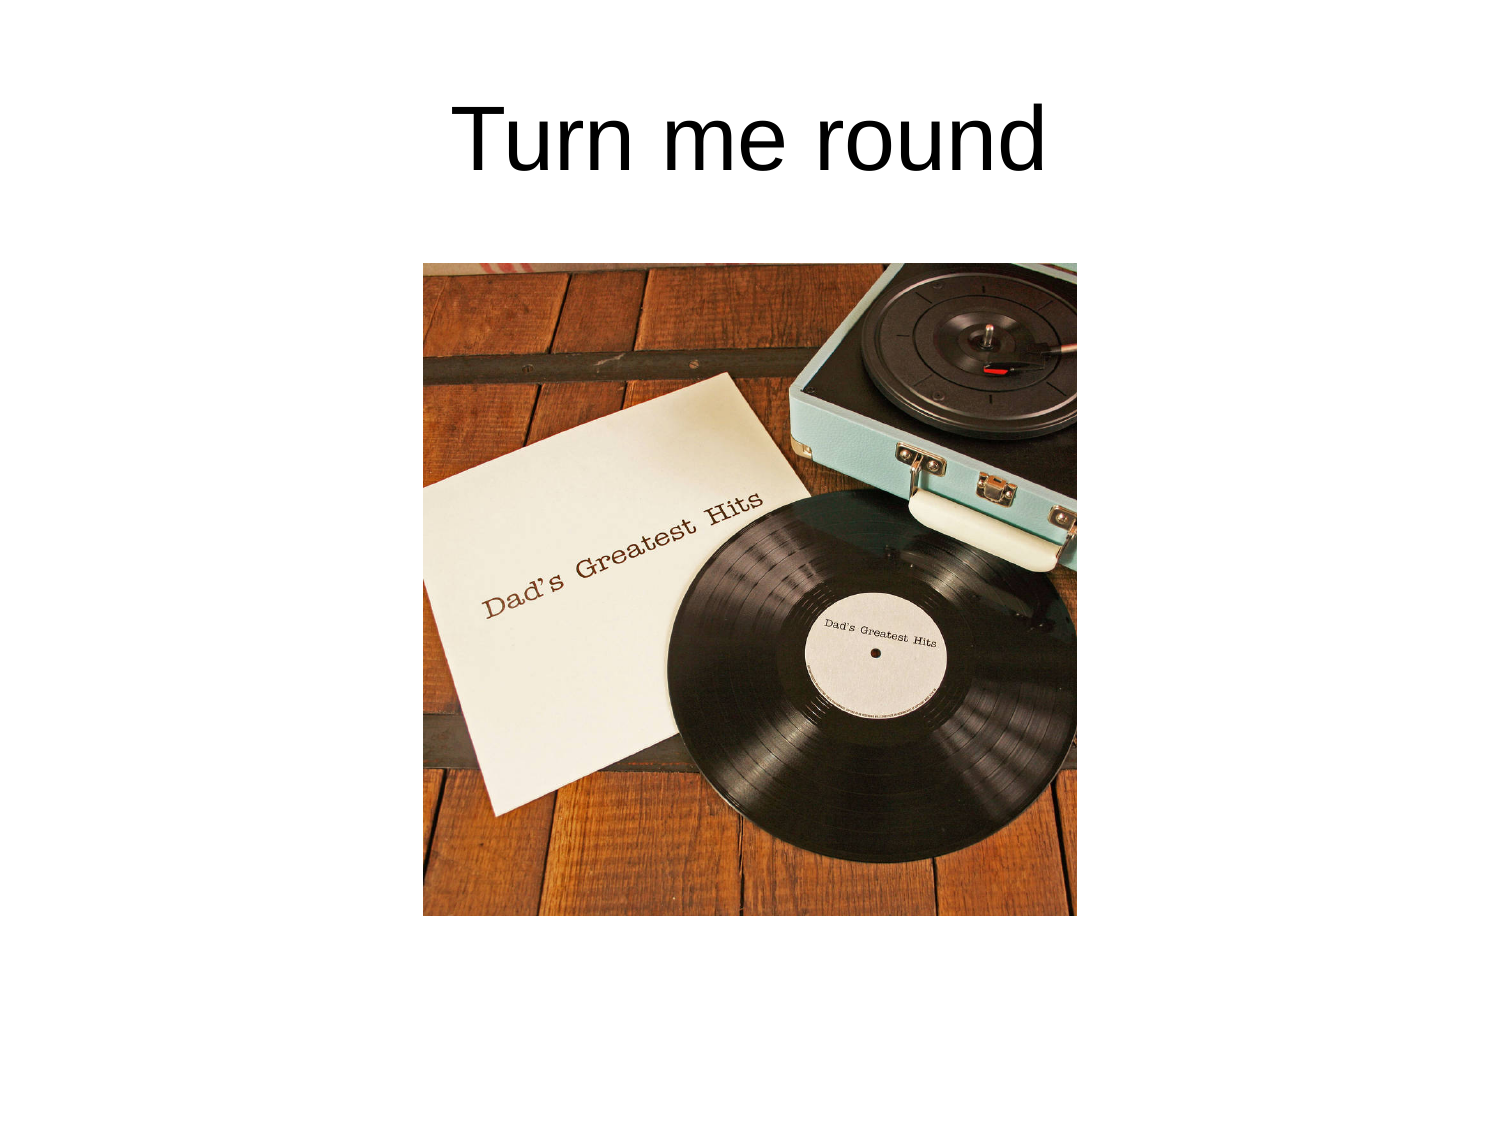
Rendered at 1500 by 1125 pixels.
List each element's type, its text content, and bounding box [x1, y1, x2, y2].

picture [423, 263, 1077, 916]
title Turn me round [75, 44, 1425, 233]
